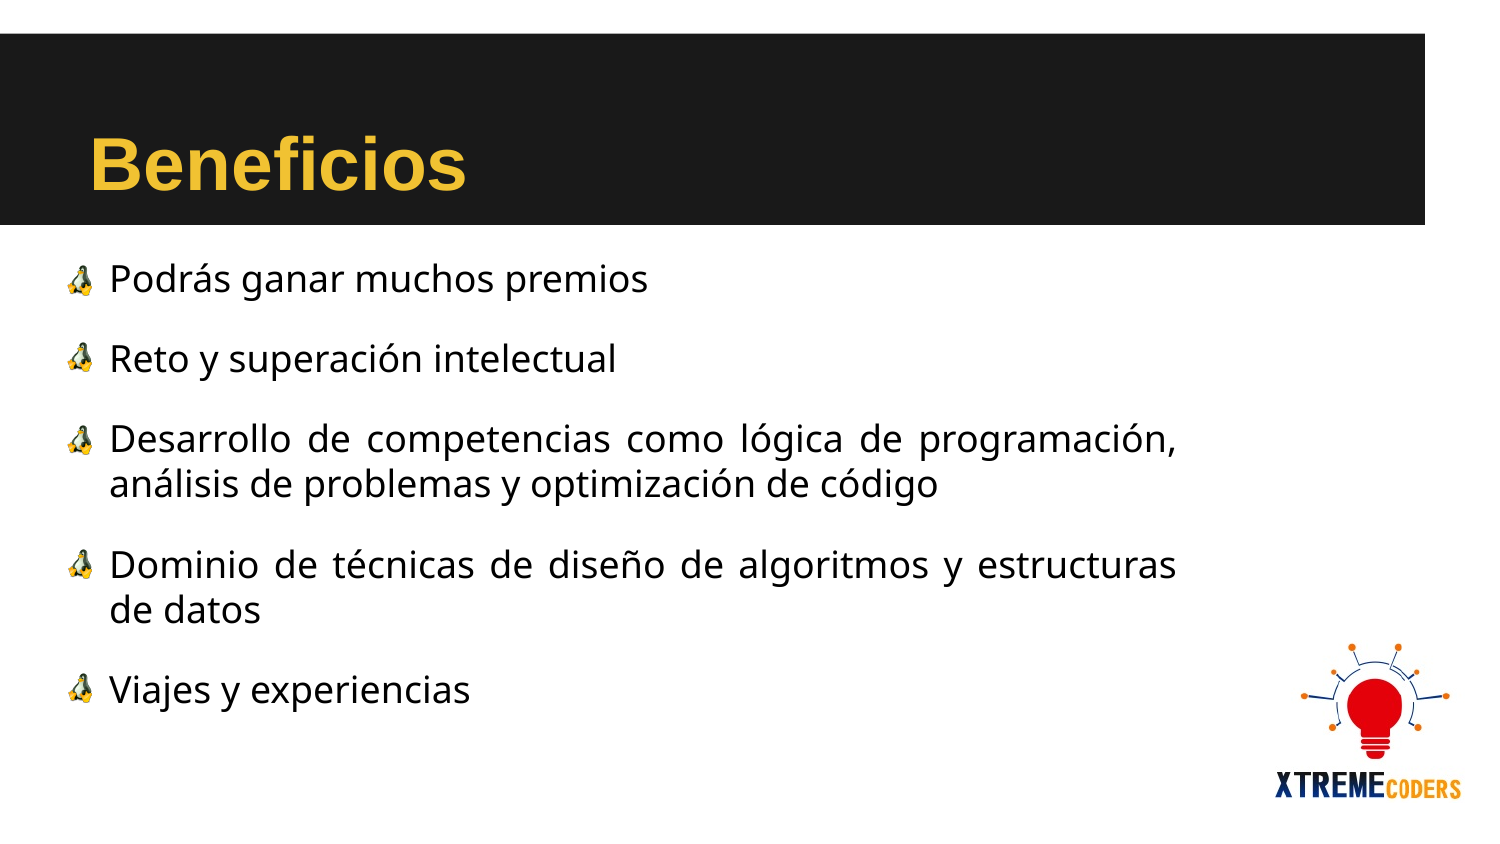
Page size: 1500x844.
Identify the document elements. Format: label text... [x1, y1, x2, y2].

text_box Podrás ganar muchos premios Reto y superación intelectual Desarrollo de competencias como lógica de programación, análisis de problemas y optimización de código Dominio de técnicas de diseño de algoritmos y estructuras de datos Viajes y experiencias [94, 239, 1193, 808]
picture [64, 425, 95, 455]
picture [65, 673, 95, 703]
text_box Beneficios [74, 33, 1425, 221]
picture [65, 549, 95, 579]
picture [1275, 640, 1465, 804]
picture [64, 265, 95, 296]
picture [64, 342, 95, 372]
